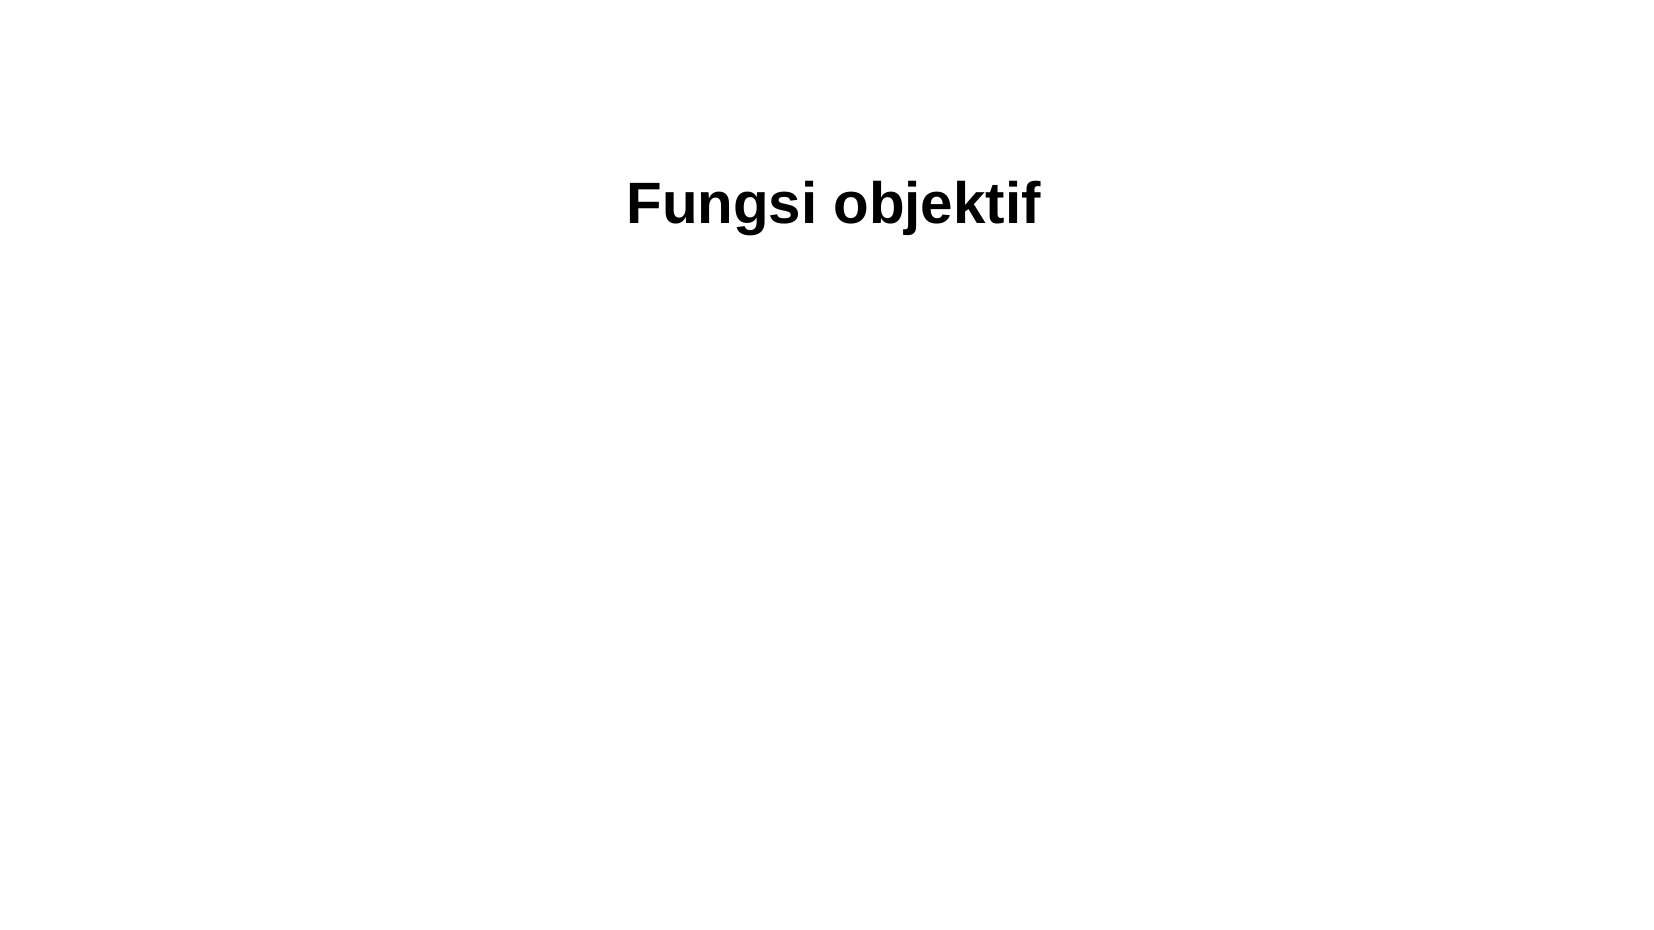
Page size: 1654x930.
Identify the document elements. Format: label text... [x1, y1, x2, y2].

title Fungsi objektif [90, 125, 1578, 281]
